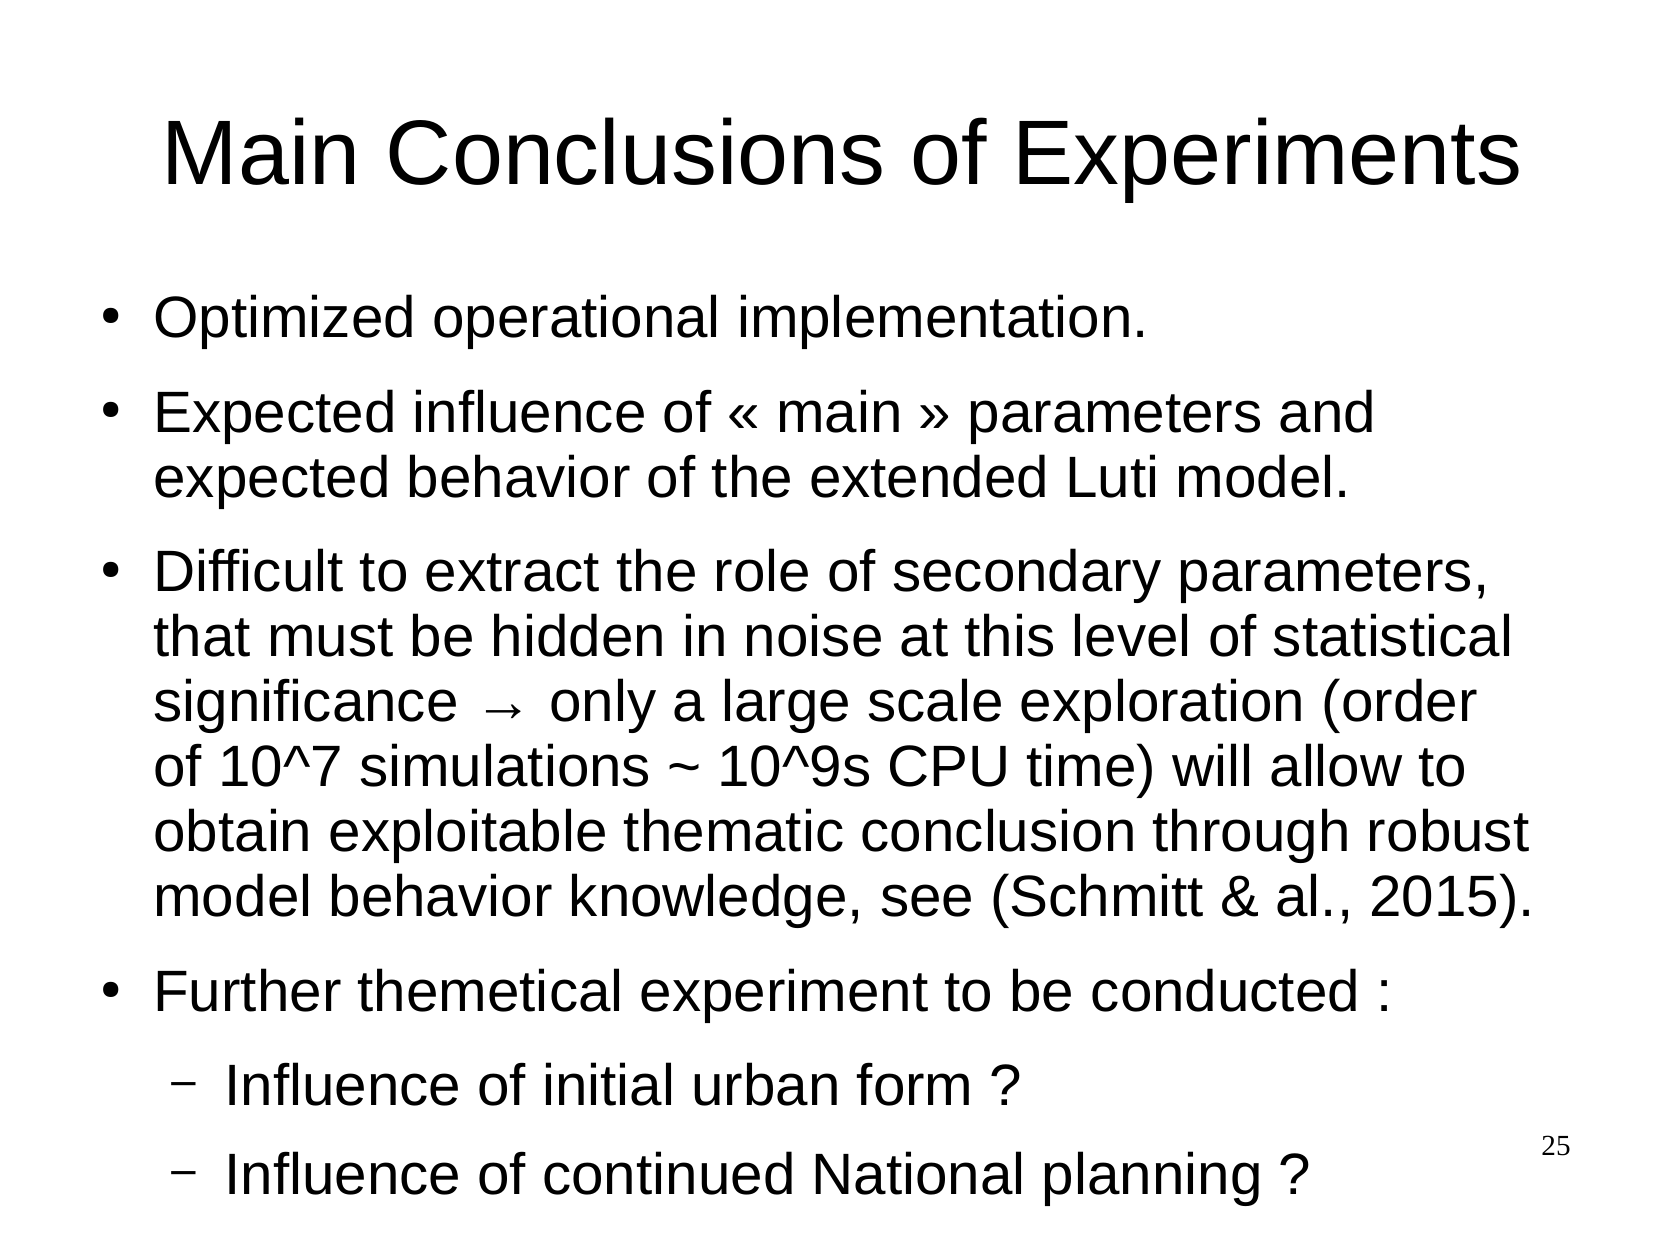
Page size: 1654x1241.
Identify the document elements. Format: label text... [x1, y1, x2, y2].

list Optimized operational implementation. Expected influence of « main » parameters and expected behavior of the extended Luti model. Difficult to extract the role of secondary parameters, that must be hidden in noise at this level of statistical significance → only a large scale exploration (order of 10^7 simulations ~ 10^9s CPU time) will allow to obtain exploitable thematic conclusion through robust model behavior knowledge, see (Schmitt & al., 2015). Further themetical experiment to be conducted : Influence of initial urban form ? Influence of continued National planning ? [82, 284, 1538, 1004]
title Main Conclusions of Experiments [82, 49, 1571, 257]
